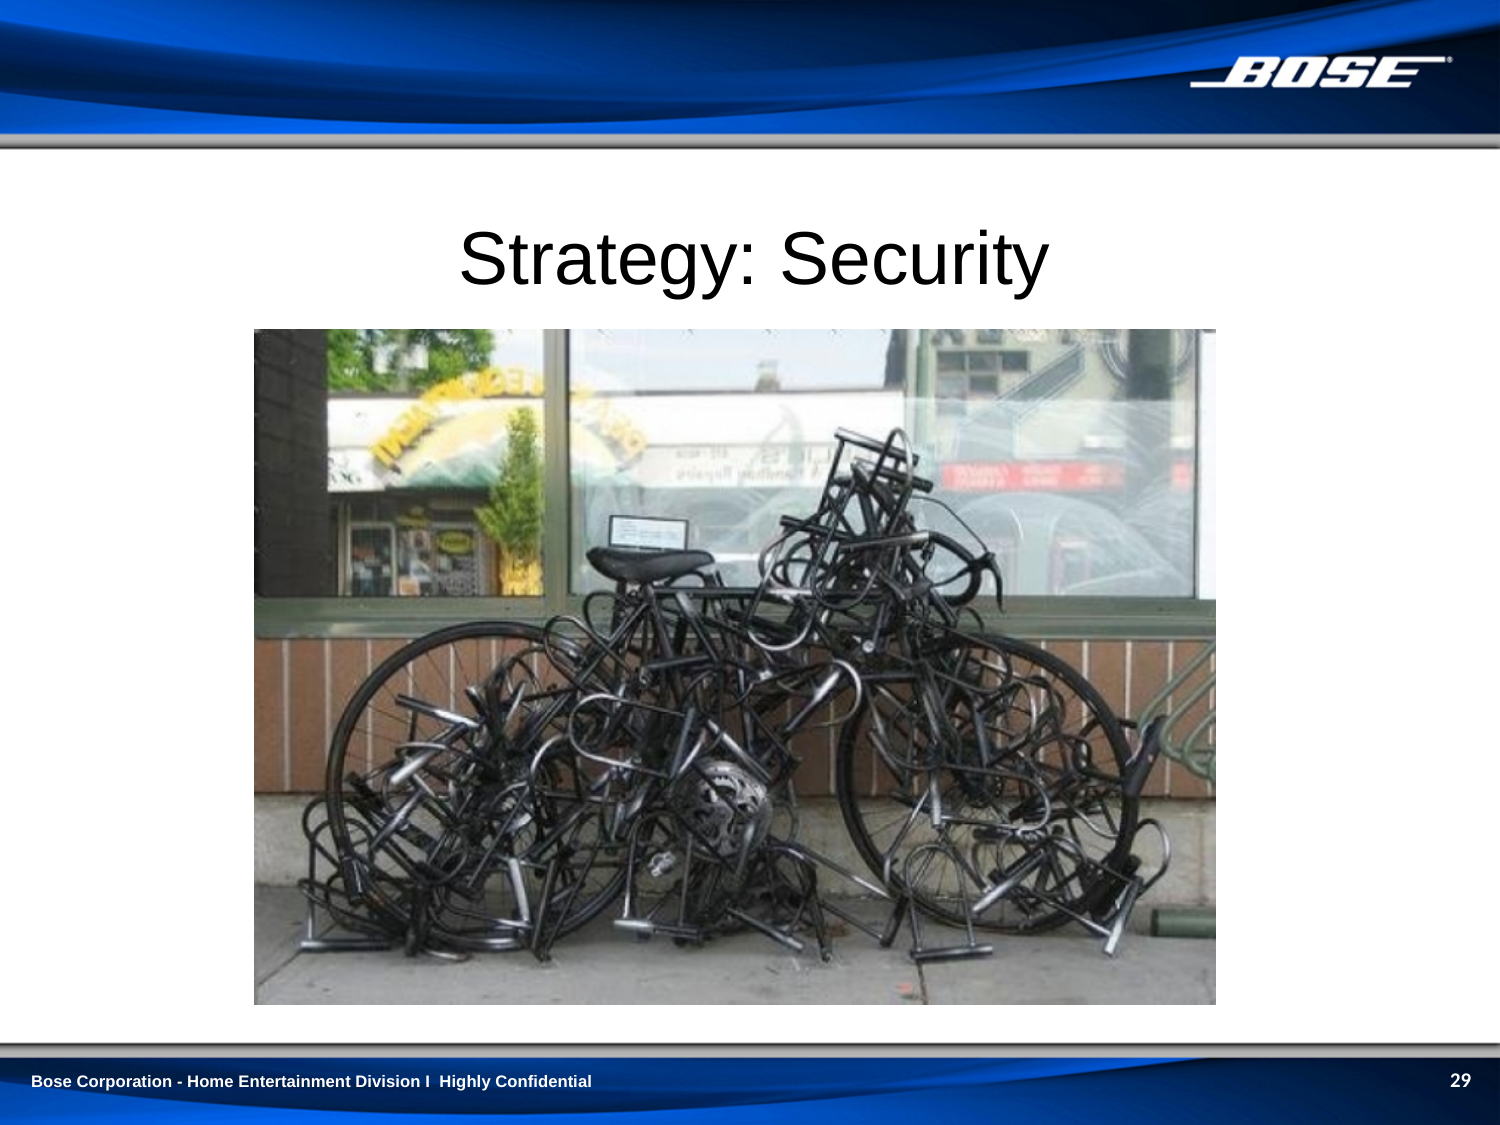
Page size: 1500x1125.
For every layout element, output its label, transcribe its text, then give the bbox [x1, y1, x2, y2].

text_box Strategy: Security [79, 174, 1430, 334]
picture [0, 0, 1500, 1125]
